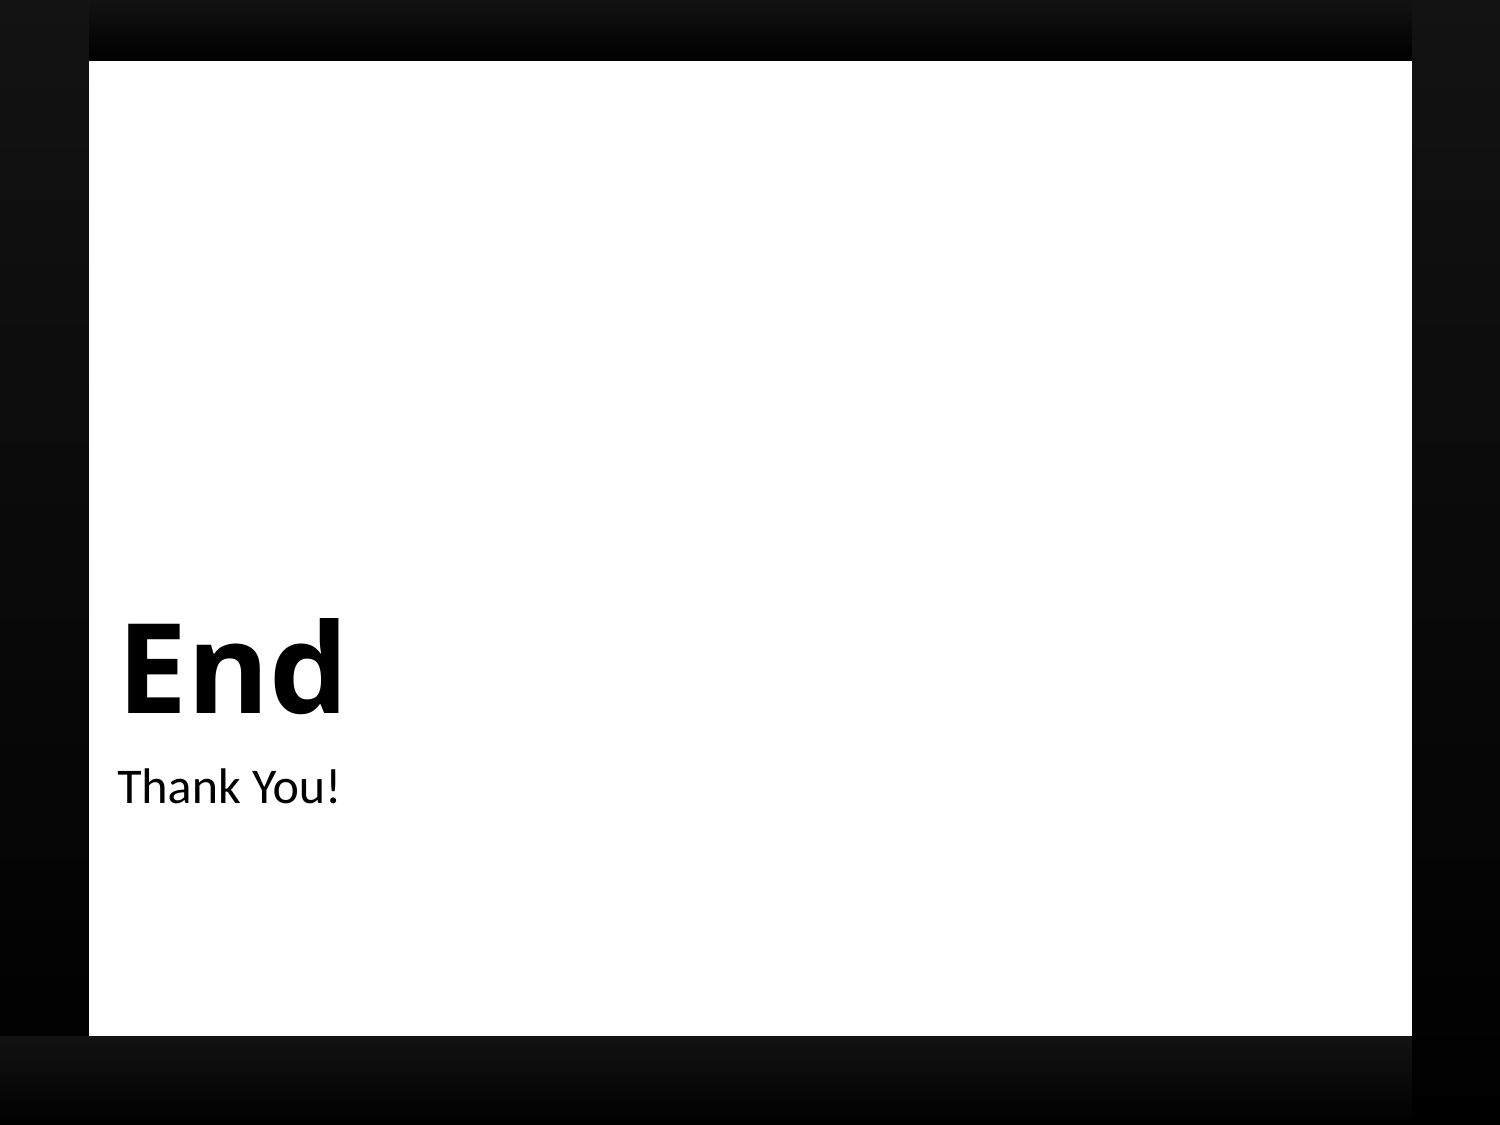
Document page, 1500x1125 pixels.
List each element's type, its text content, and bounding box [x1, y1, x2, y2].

list Thank You! [102, 752, 1397, 999]
title End [102, 280, 1397, 749]
